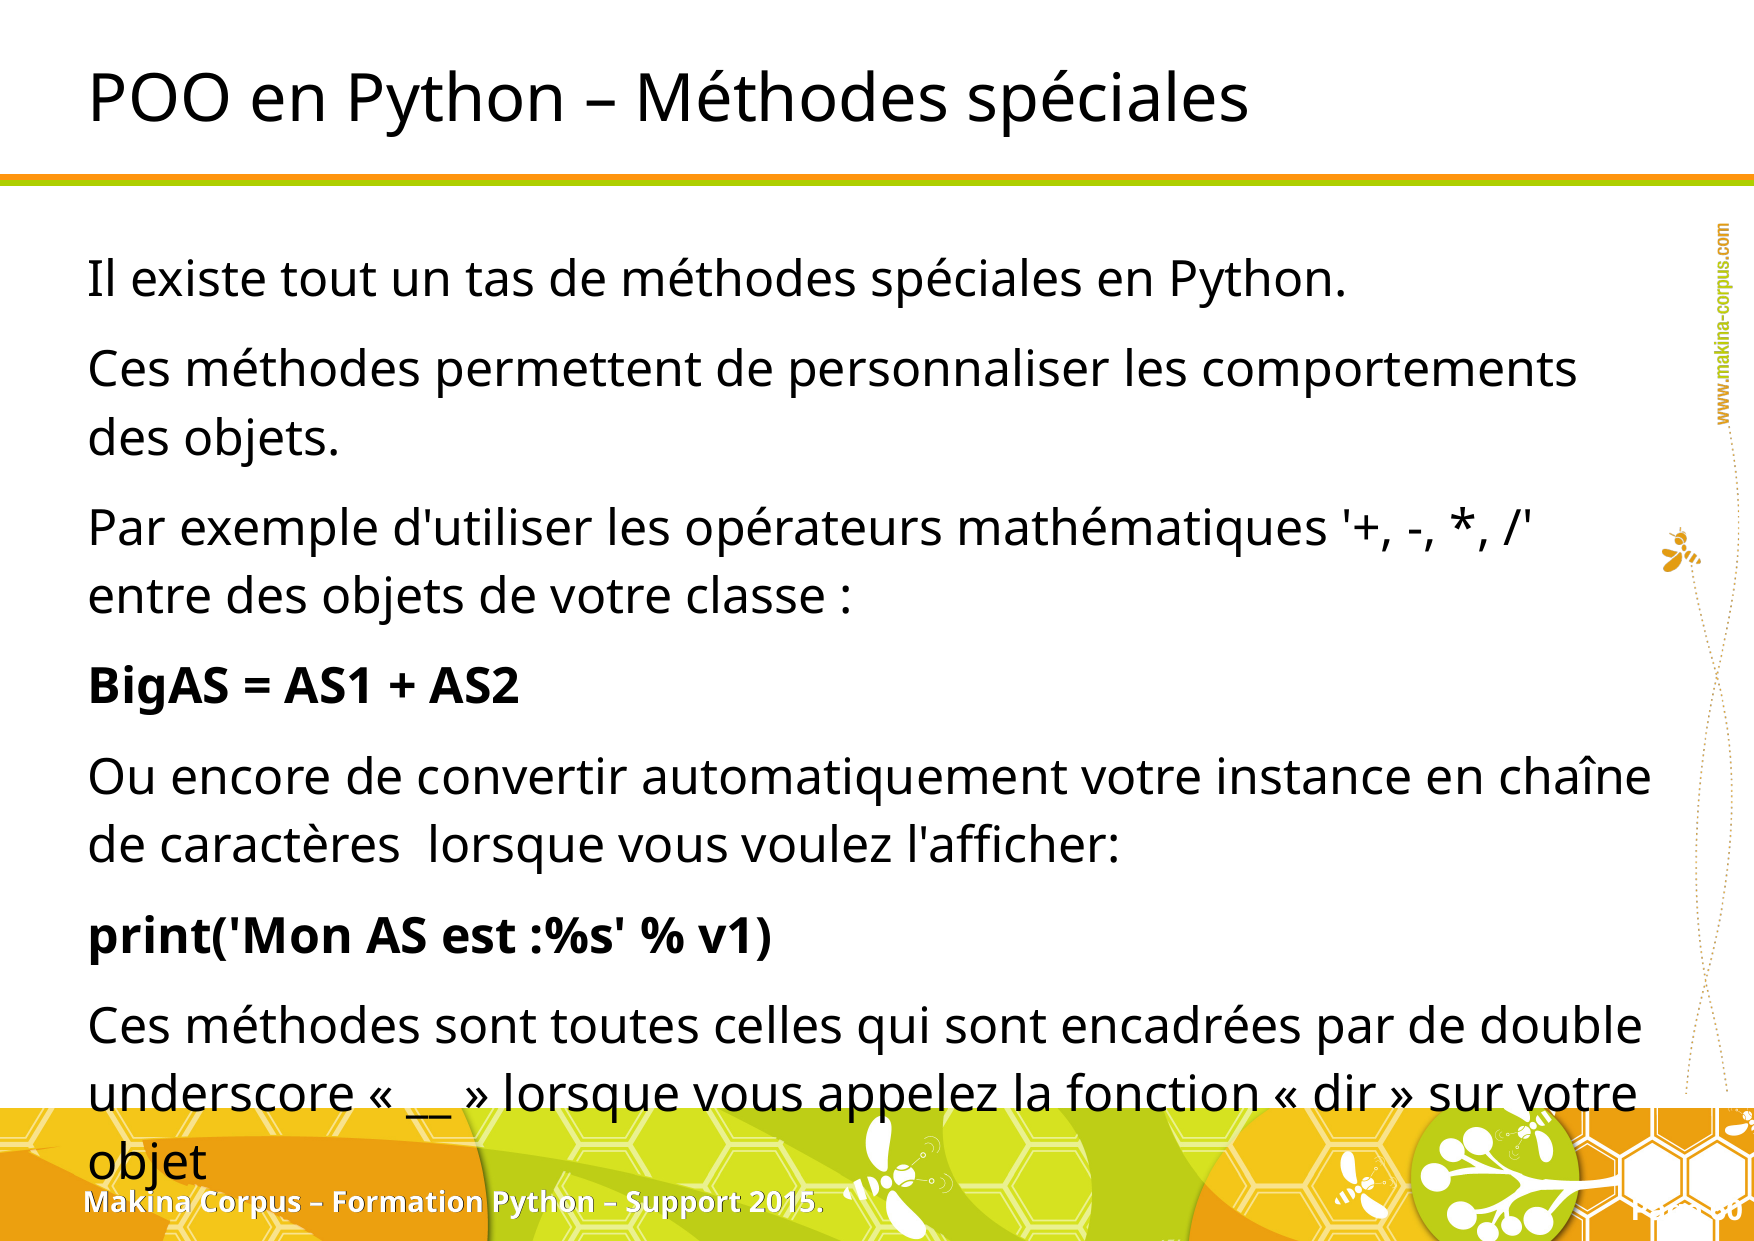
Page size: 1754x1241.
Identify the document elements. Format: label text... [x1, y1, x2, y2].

picture [0, 1108, 1754, 1241]
picture [1639, 203, 1754, 1093]
list Il existe tout un tas de méthodes spéciales en Python. Ces méthodes permettent de personnaliser les comportements des objets. Par exemple d'utiliser les opérateurs mathématiques '+, -, *, /' entre des objets de votre classe : BigAS = AS1 + AS2 Ou encore de convertir automatiquement votre instance en chaîne de caractères lorsque vous voulez l'afficher: print('Mon AS est :%s' % v1) Ces méthodes sont toutes celles qui sont encadrées par de double underscore « __ » lorsque vous appelez la fonction « dir » sur votre objet [87, 242, 1667, 1111]
title POO en Python – Méthodes spéciales [87, 31, 1667, 160]
